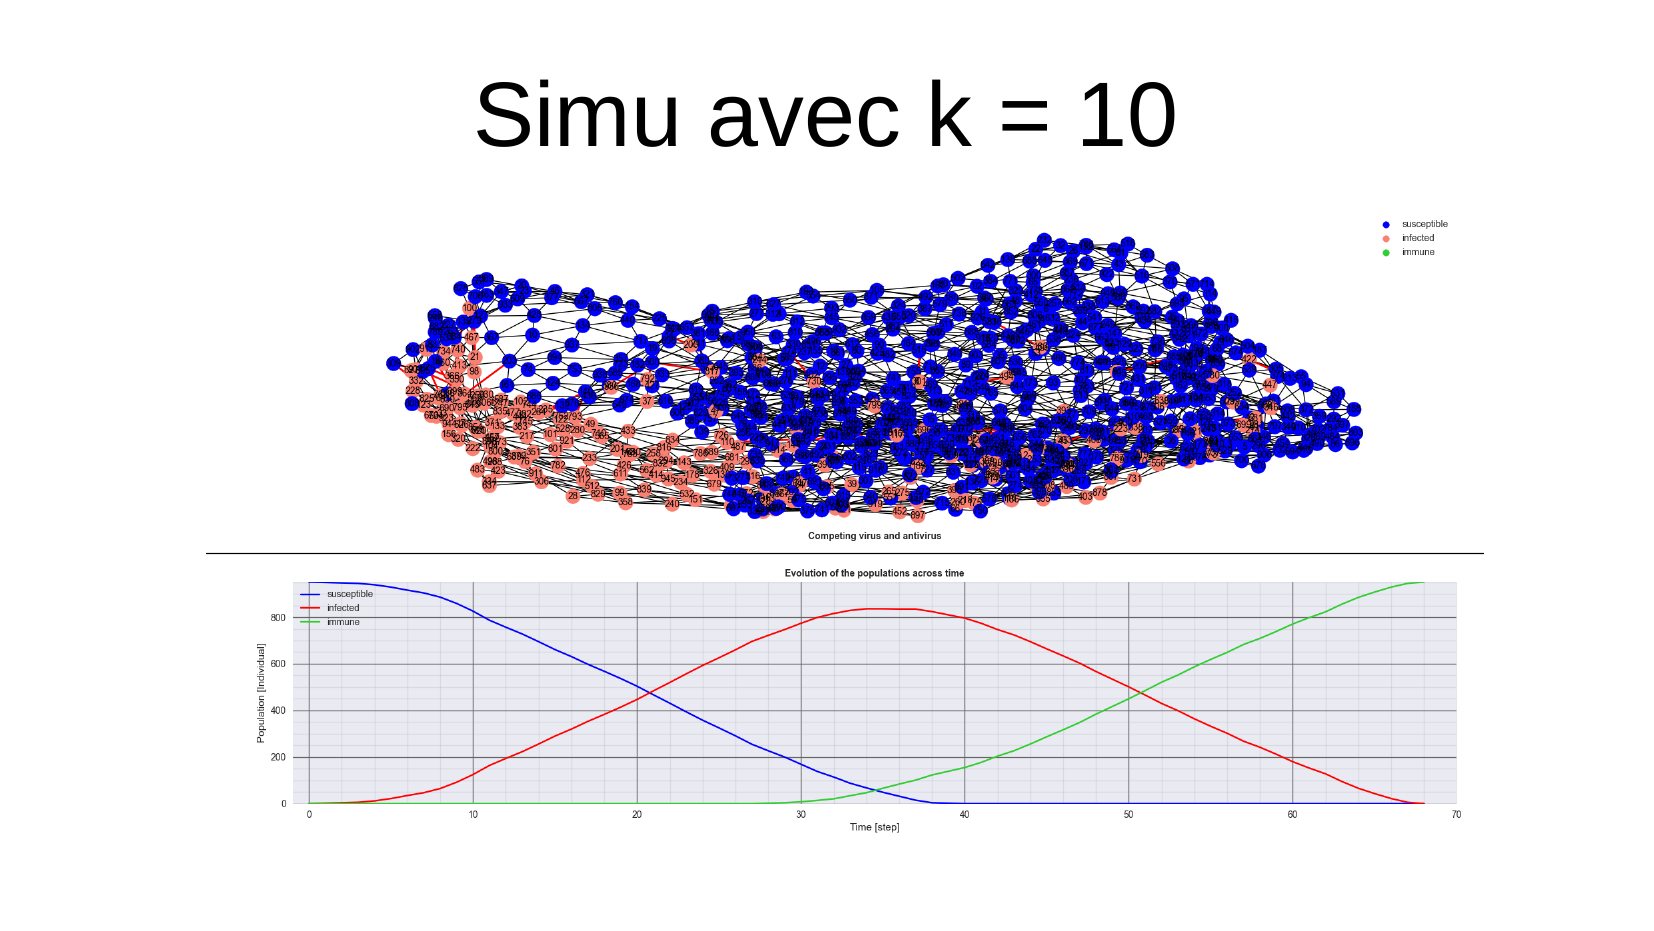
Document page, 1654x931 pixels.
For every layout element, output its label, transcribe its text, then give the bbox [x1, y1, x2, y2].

title Simu avec k = 10 [82, 37, 1571, 193]
picture [206, 206, 1484, 837]
